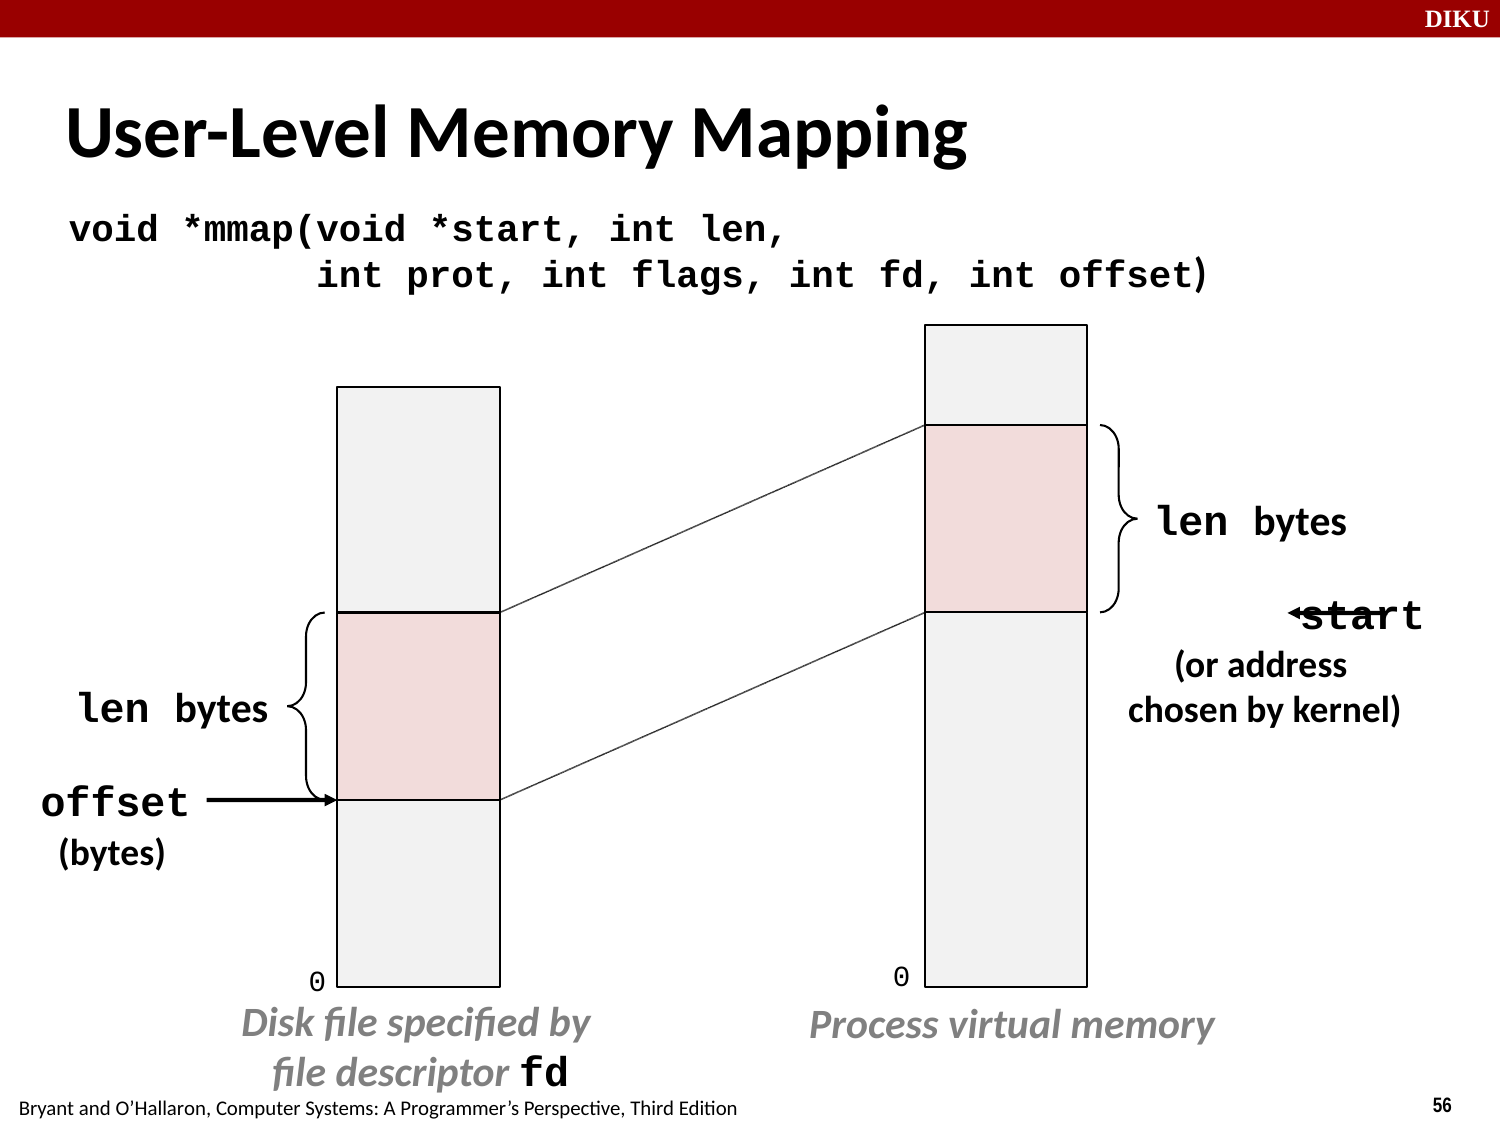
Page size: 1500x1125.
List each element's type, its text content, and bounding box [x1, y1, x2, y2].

text_box void *mmap(void *start, int len, int prot, int flags, int fd, int offset) [54, 200, 1417, 338]
text_box (or address chosen by kernel) [1113, 632, 1417, 738]
text_box User-Level Memory Mapping [49, 80, 1241, 175]
text_box 0 [878, 949, 926, 1000]
text_box [924, 324, 1088, 988]
text_box [337, 387, 500, 987]
text_box len bytes [1138, 486, 1363, 551]
text_box Disk file specified by file descriptor fd [226, 987, 615, 1103]
text_box start [1285, 580, 1440, 645]
text_box (bytes) [43, 820, 182, 881]
text_box Process virtual memory [794, 989, 1230, 1055]
text_box offset [25, 767, 206, 832]
text_box len bytes [59, 673, 284, 738]
text_box 0 [293, 954, 341, 1005]
